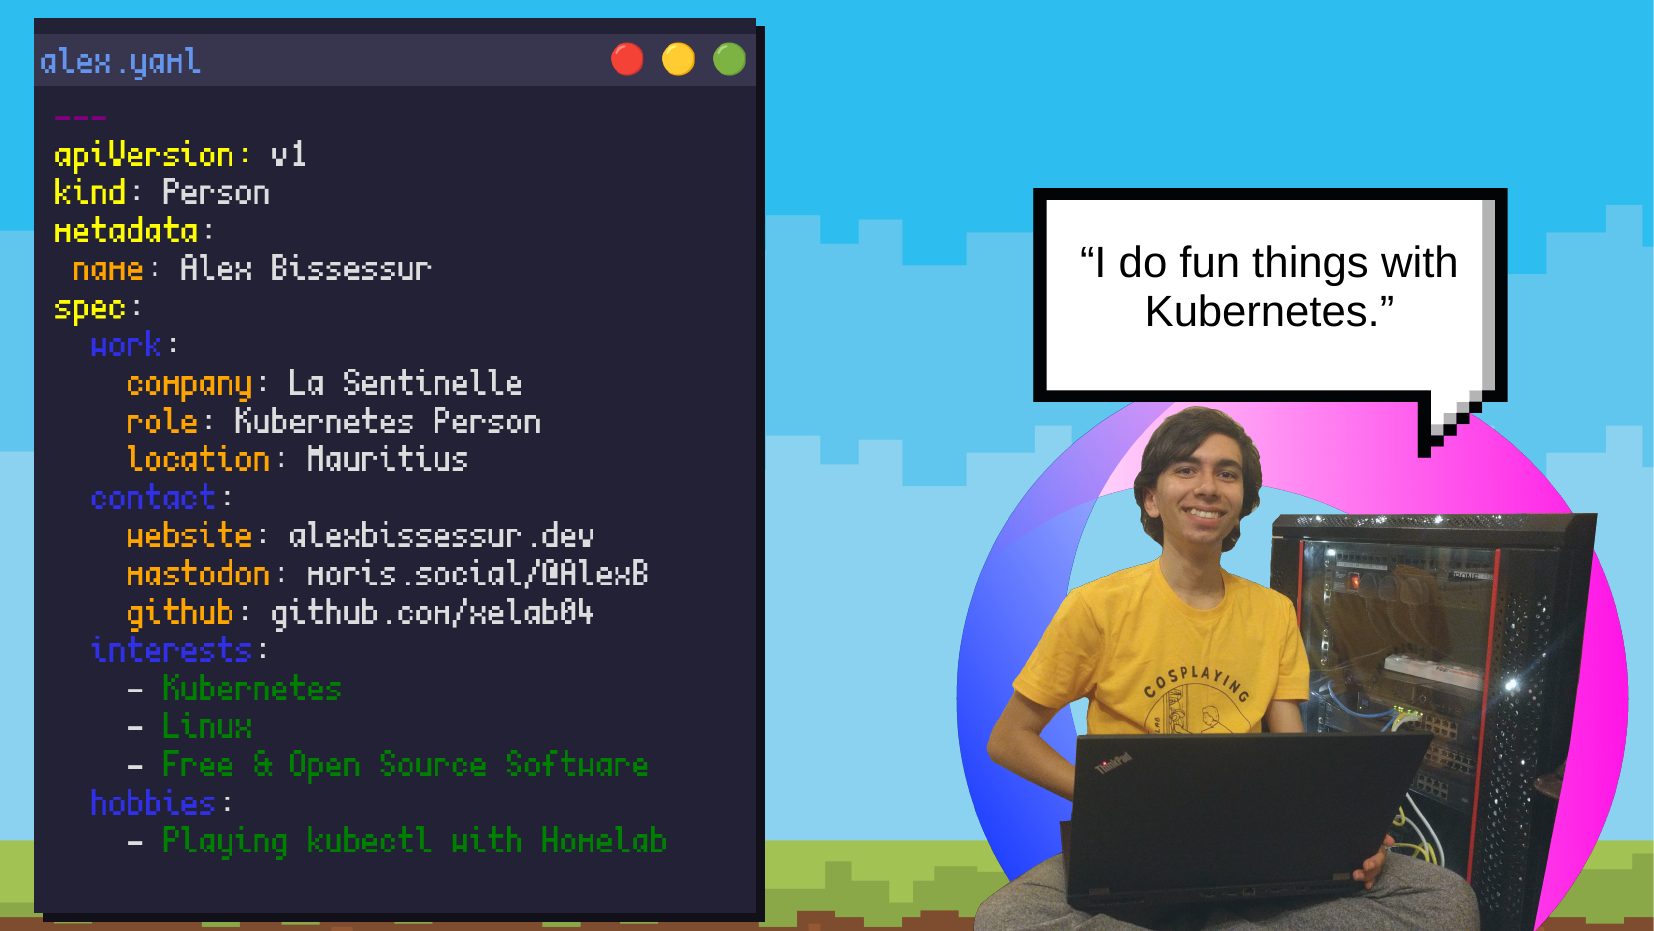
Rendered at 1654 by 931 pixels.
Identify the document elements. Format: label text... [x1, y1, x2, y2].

text_box “I do fun things with Kubernetes.” [1062, 230, 1477, 379]
picture [0, 0, 1654, 931]
